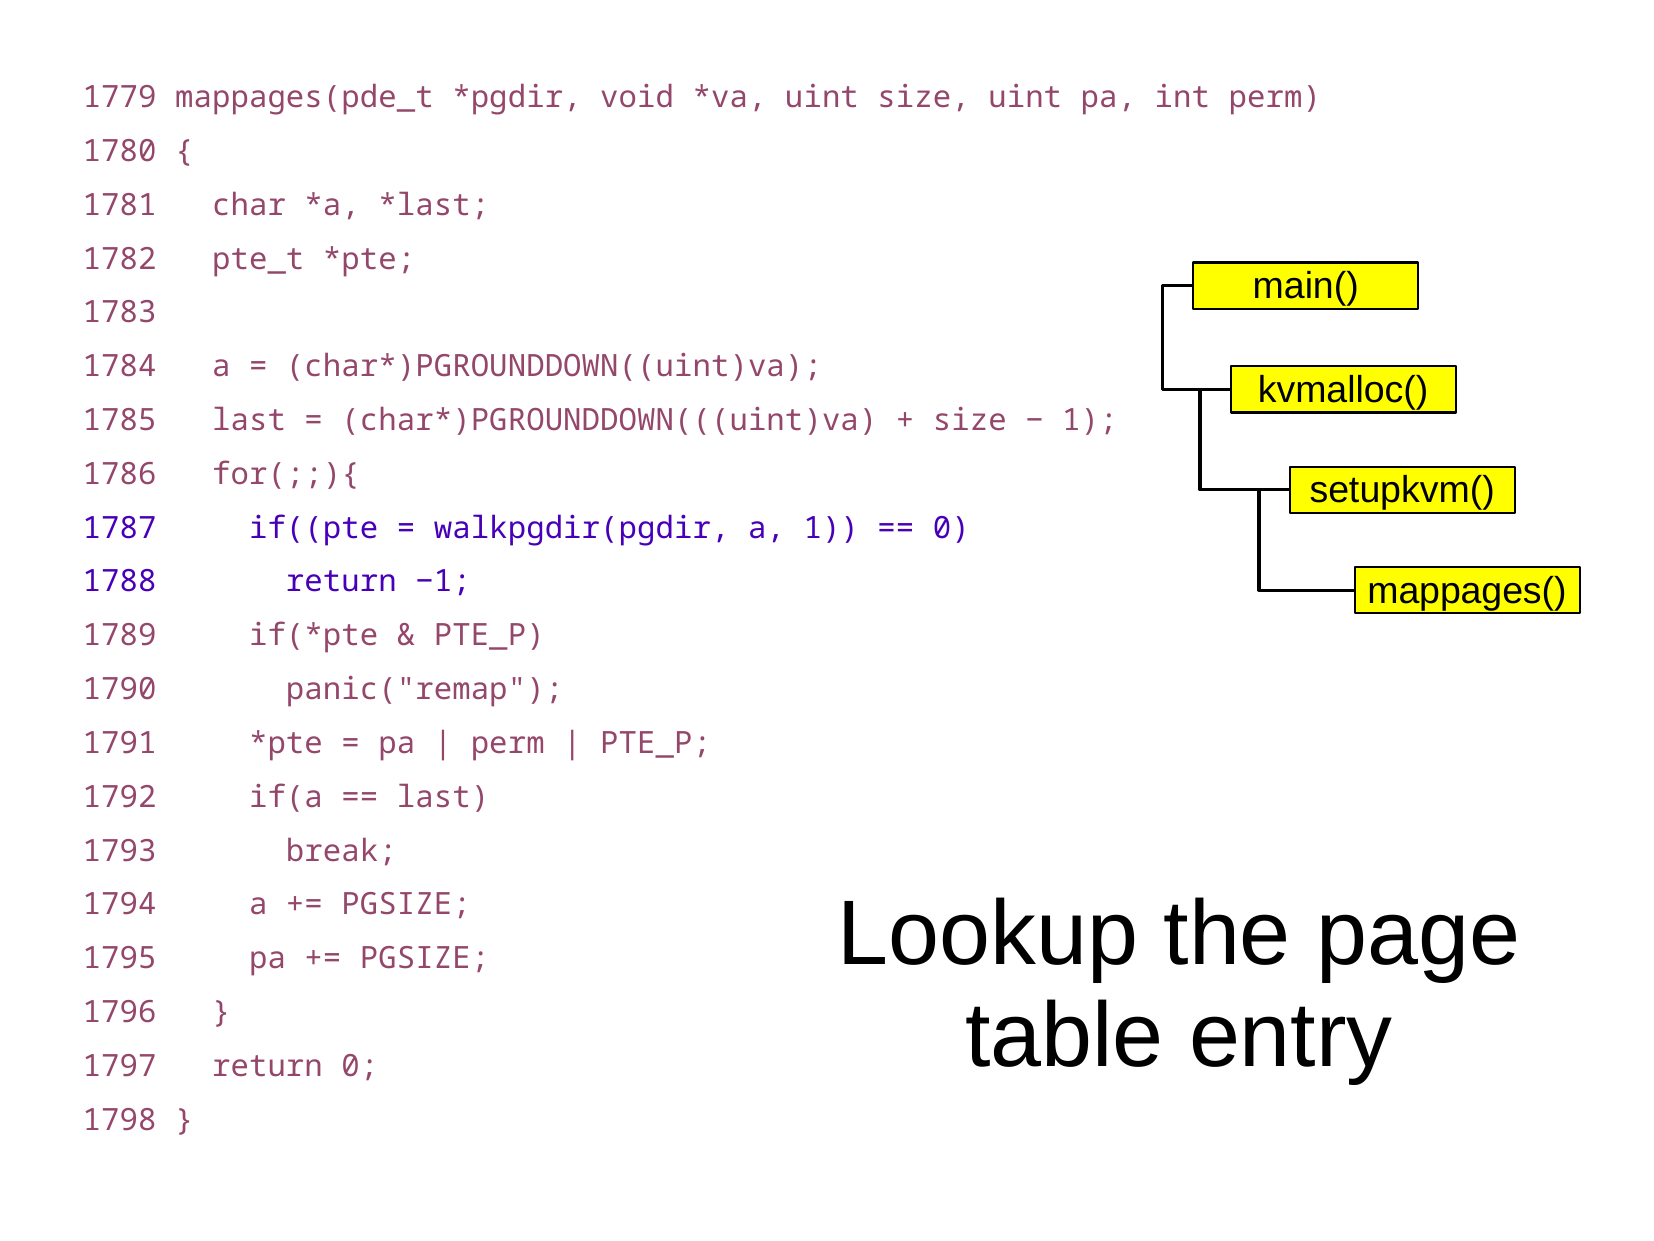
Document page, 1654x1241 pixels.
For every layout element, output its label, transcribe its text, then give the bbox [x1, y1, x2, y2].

text_box setupkvm() [1289, 466, 1515, 513]
text_box mappages() [1354, 567, 1580, 614]
text_box main() [1193, 262, 1419, 309]
text_box kvmalloc() [1230, 366, 1456, 413]
list 1779 mappages(pde_t *pgdir, void *va, uint size, uint pa, int perm) 1780 { 1781 char *a, *last; 1782 pte_t *pte; 1783 1784 a = (char*)PGROUNDDOWN((uint)va); 1785 last = (char*)PGROUNDDOWN(((uint)va) + size − 1); 1786 for(;;){ 1787 if((pte = walkpgdir(pgdir, a, 1)) == 0) 1788 return −1; 1789 if(*pte & PTE_P) 1790 panic("remap"); 1791 *pte = pa | perm | PTE_P; 1792 if(a == last) 1793 break; 1794 a += PGSIZE; 1795 pa += PGSIZE; 1796 } 1797 return 0; 1798 } [82, 75, 1571, 1163]
title Lookup the page table entry [787, 880, 1571, 1088]
